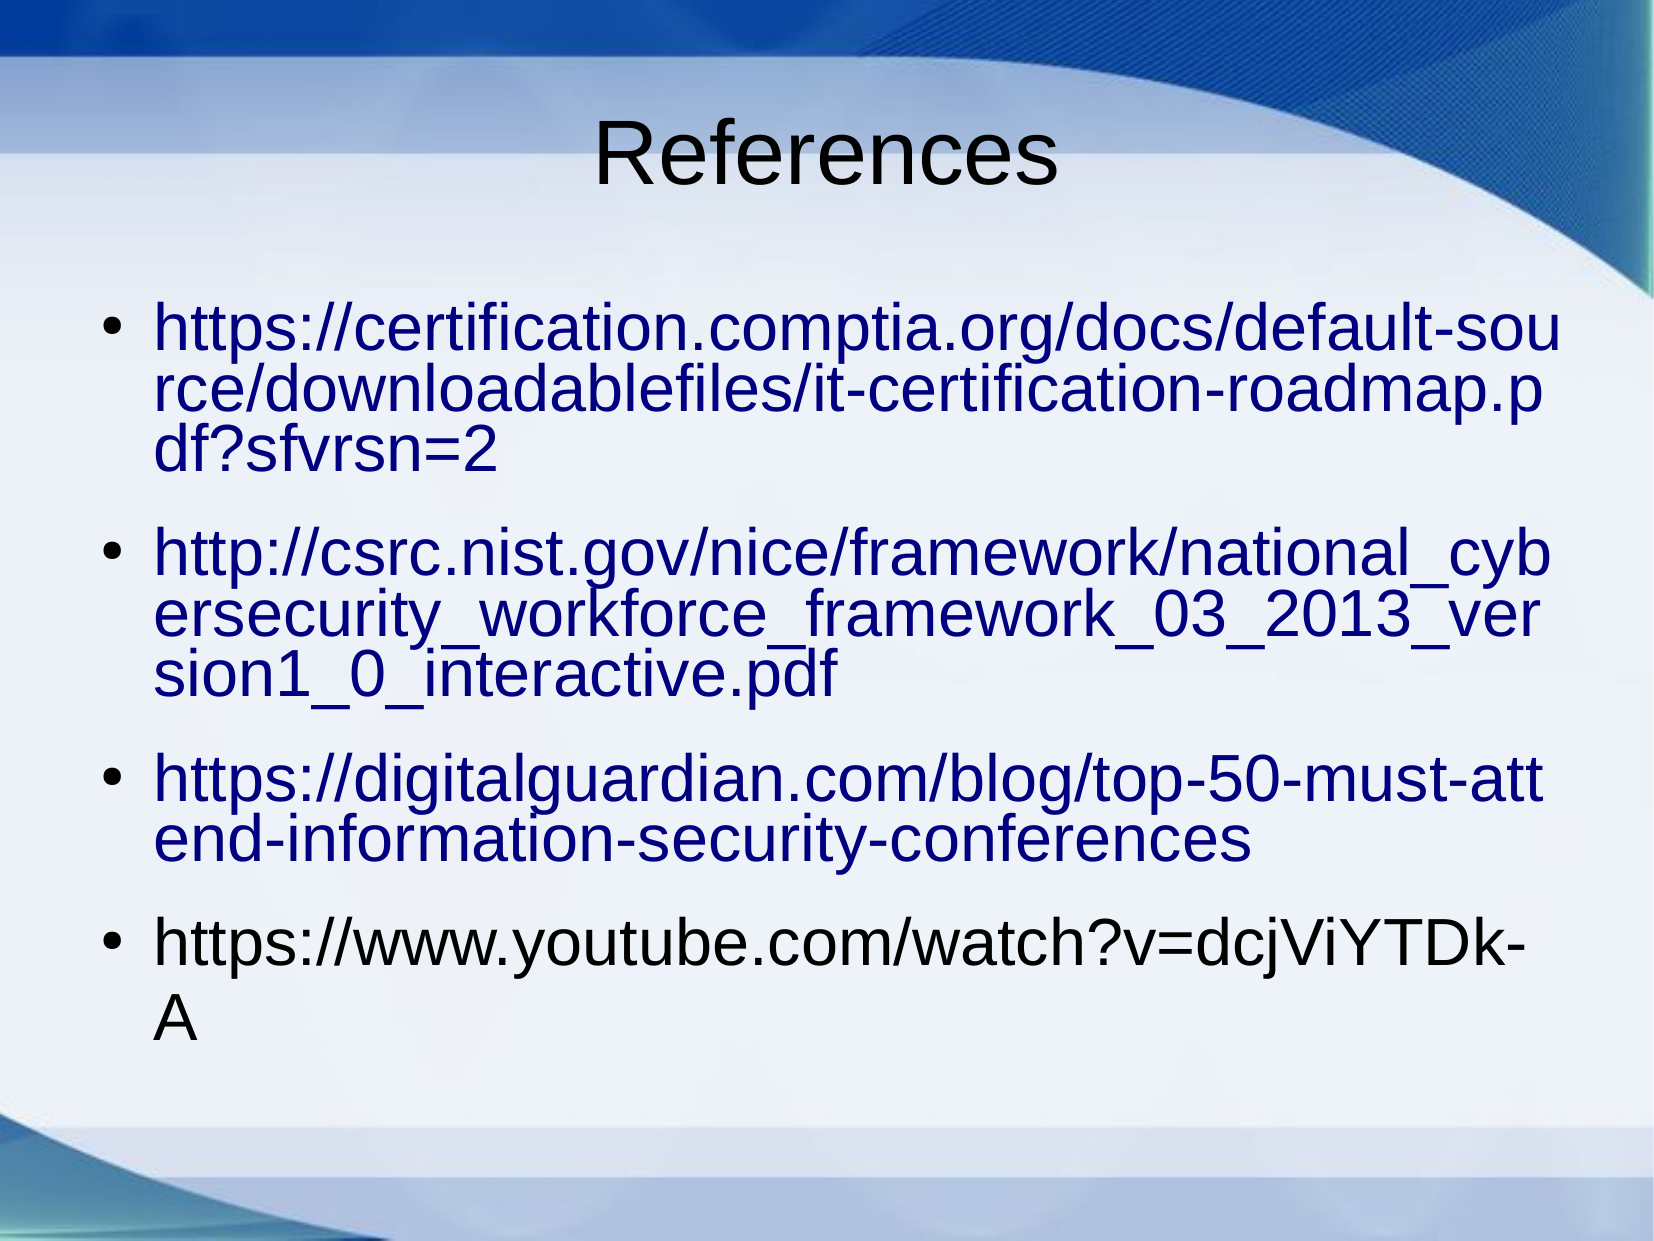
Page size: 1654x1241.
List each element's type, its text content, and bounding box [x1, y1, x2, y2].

picture [0, 0, 1654, 1241]
list https://certification.comptia.org/docs/default-source/downloadablefiles/it-certification-roadmap.pdf?sfvrsn=2 http://csrc.nist.gov/nice/framework/national_cybersecurity_workforce_framework_03_2013_version1_0_interactive.pdf https://digitalguardian.com/blog/top-50-must-attend-information-security-conferences https://www.youtube.com/watch?v=dcjViYTDk-A [82, 290, 1571, 1010]
title References [82, 49, 1571, 257]
